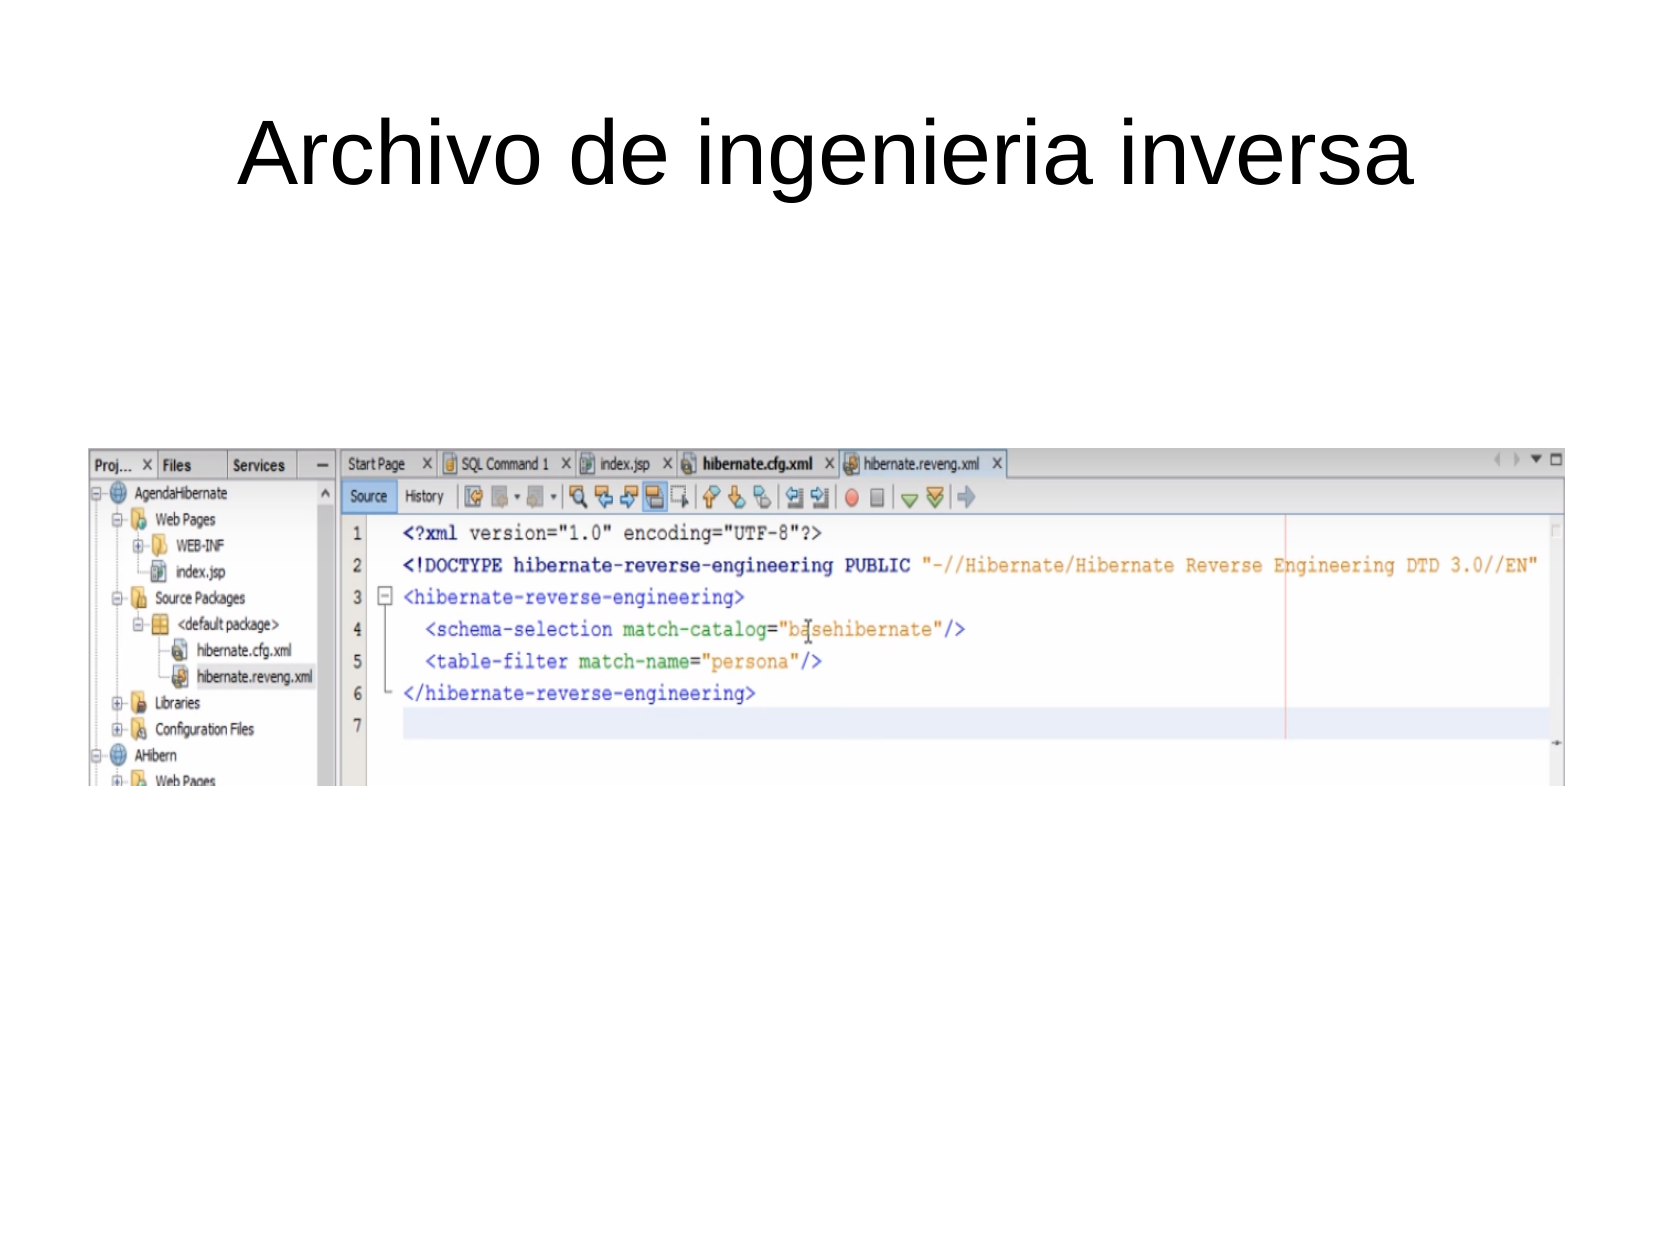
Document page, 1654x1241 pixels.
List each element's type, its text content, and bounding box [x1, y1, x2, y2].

title Archivo de ingenieria inversa [82, 49, 1571, 257]
picture [88, 448, 1565, 787]
